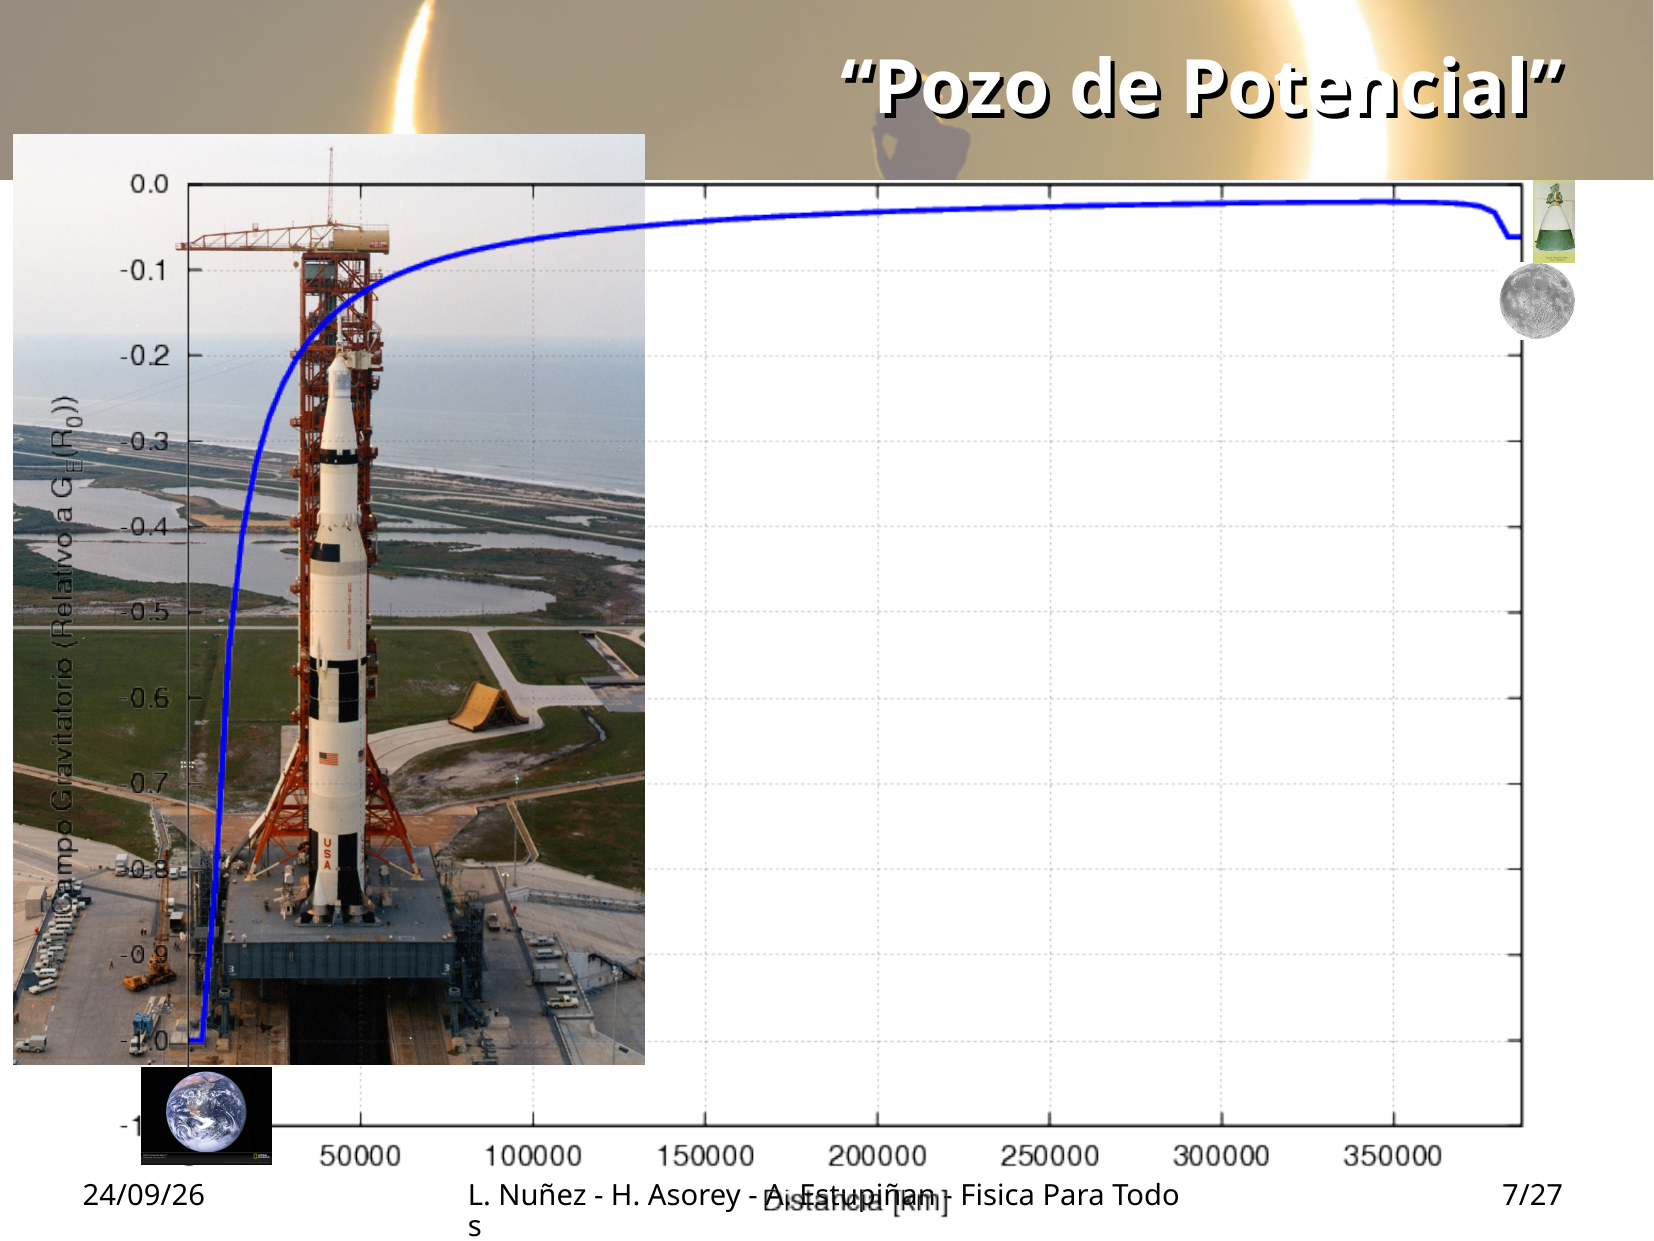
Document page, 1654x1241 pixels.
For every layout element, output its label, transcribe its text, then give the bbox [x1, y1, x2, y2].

picture [0, 0, 1654, 1222]
title “Pozo de Potencial” [75, 19, 1564, 151]
